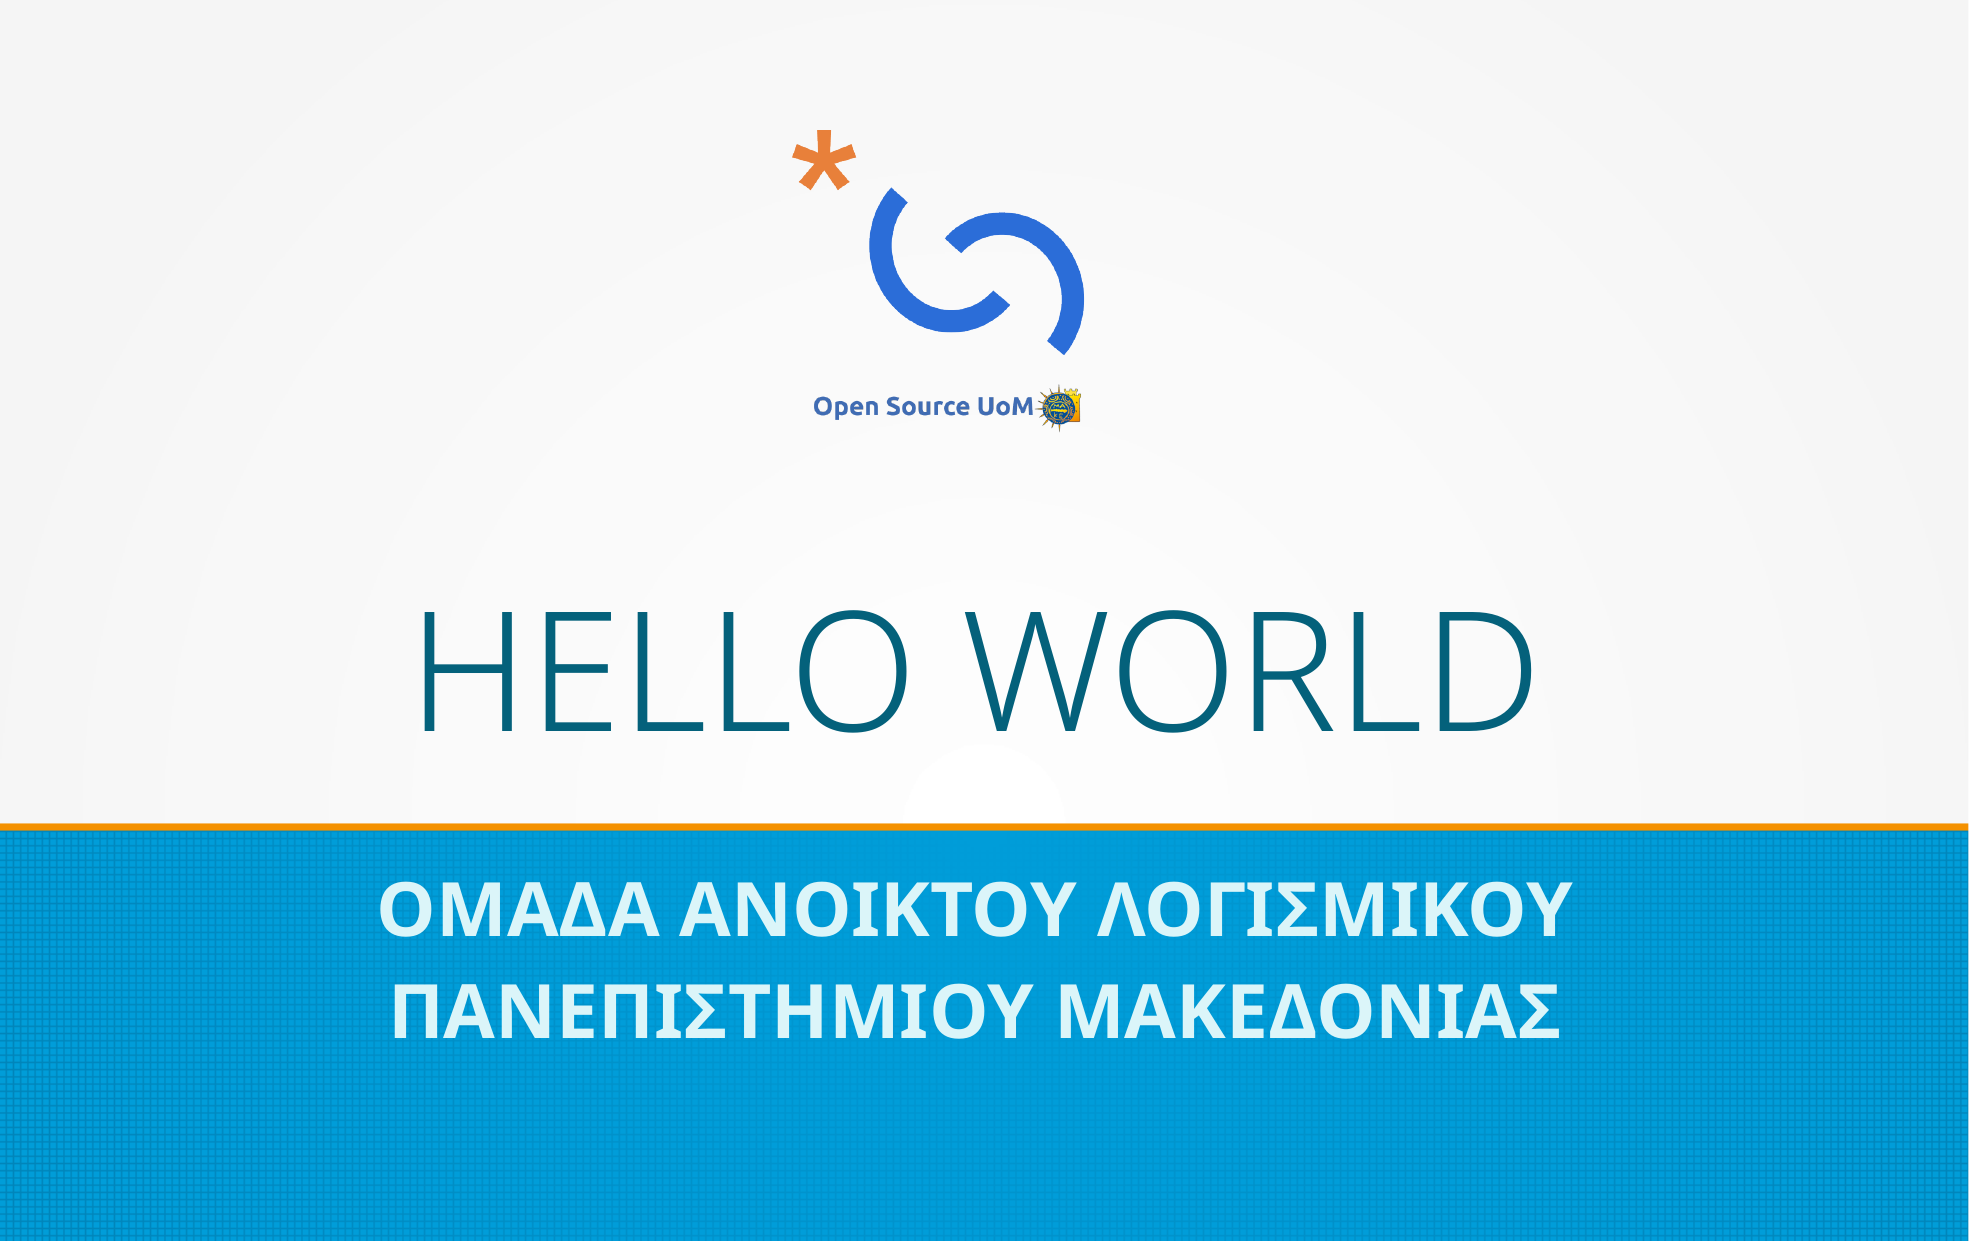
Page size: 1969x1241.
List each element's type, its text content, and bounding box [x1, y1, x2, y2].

title HELLO WORLD [90, 49, 1862, 781]
picture [0, 0, 1969, 830]
subtitle ΟΜΑΔΑ ΑΝΟΙΚΤΟΥ ΛΟΓΙΣΜΙΚΟΥ ΠΑΝΕΠΙΣΤΗΜΙΟΥ ΜΑΚΕΔΟΝΙΑΣ [90, 855, 1861, 1111]
